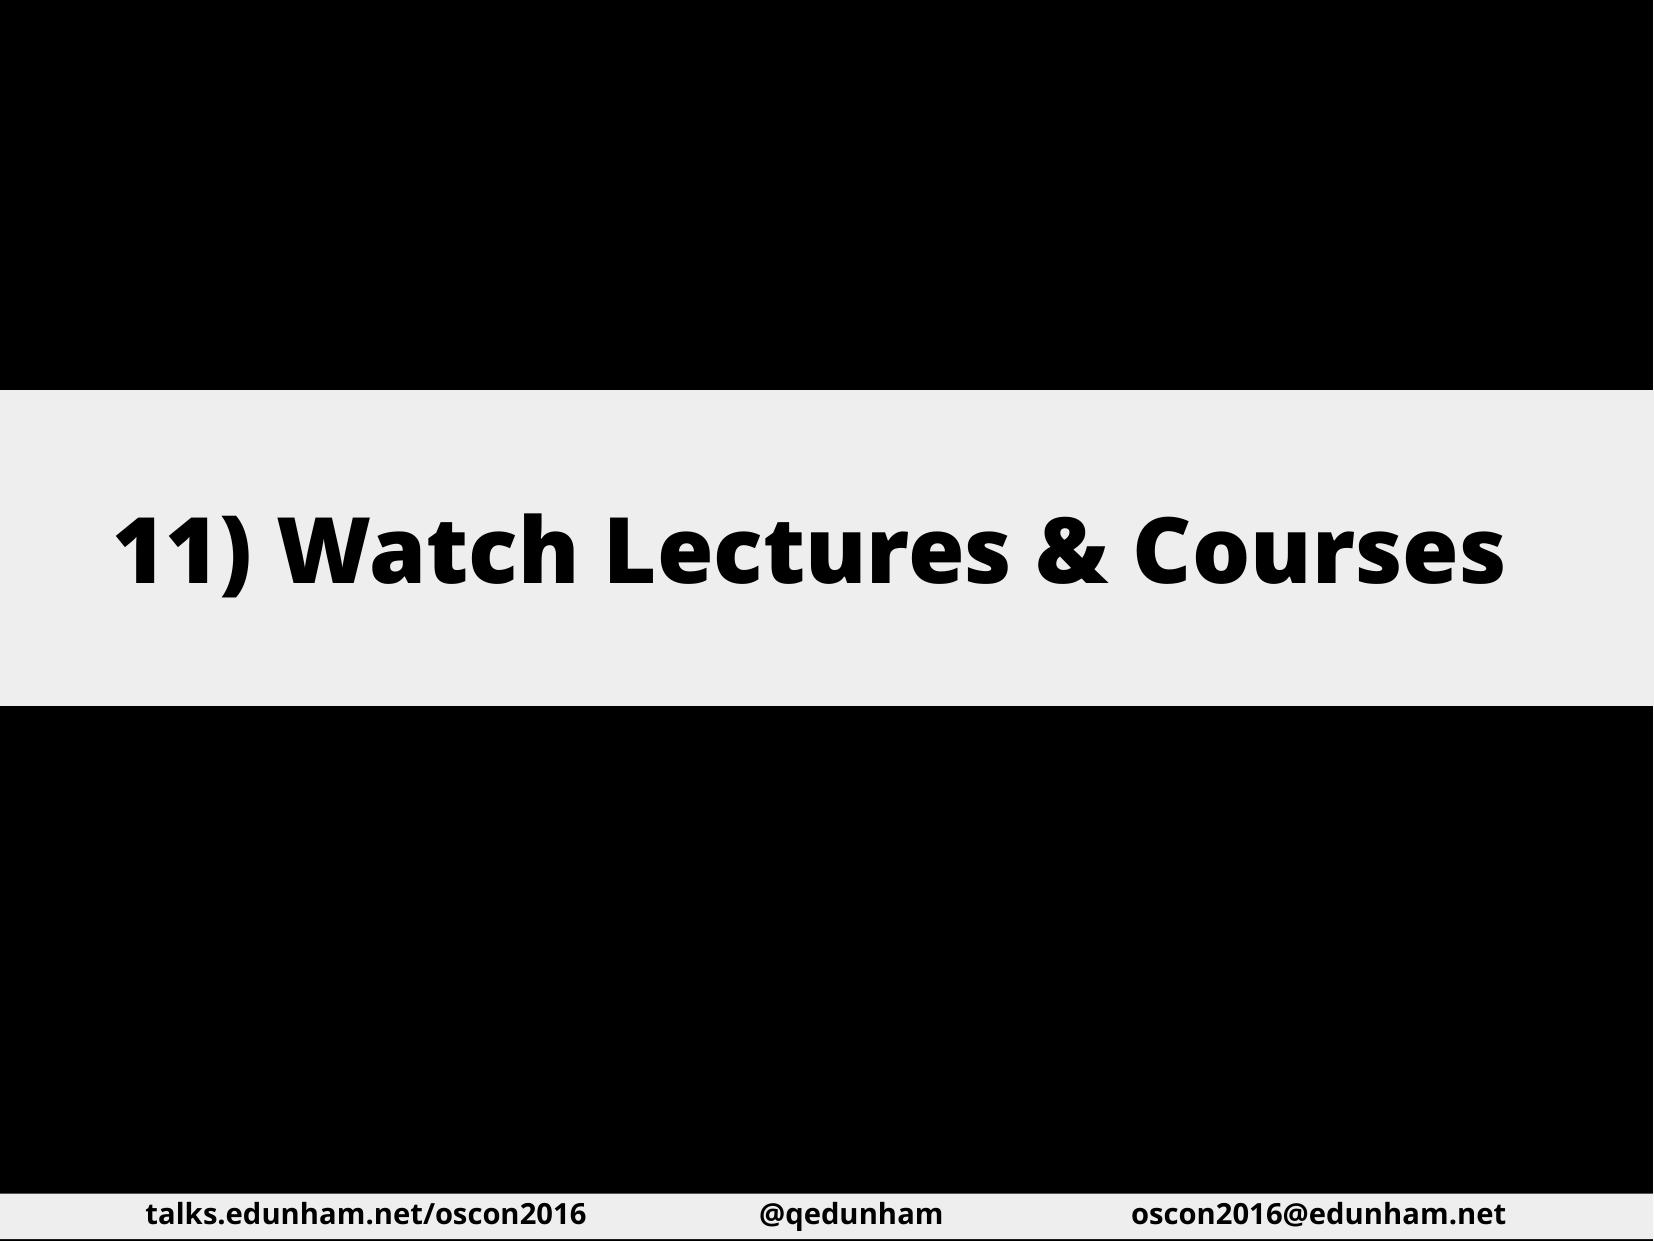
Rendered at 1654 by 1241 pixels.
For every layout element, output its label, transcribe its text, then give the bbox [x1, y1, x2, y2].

title 11) Watch Lectures & Courses [0, 390, 1621, 706]
